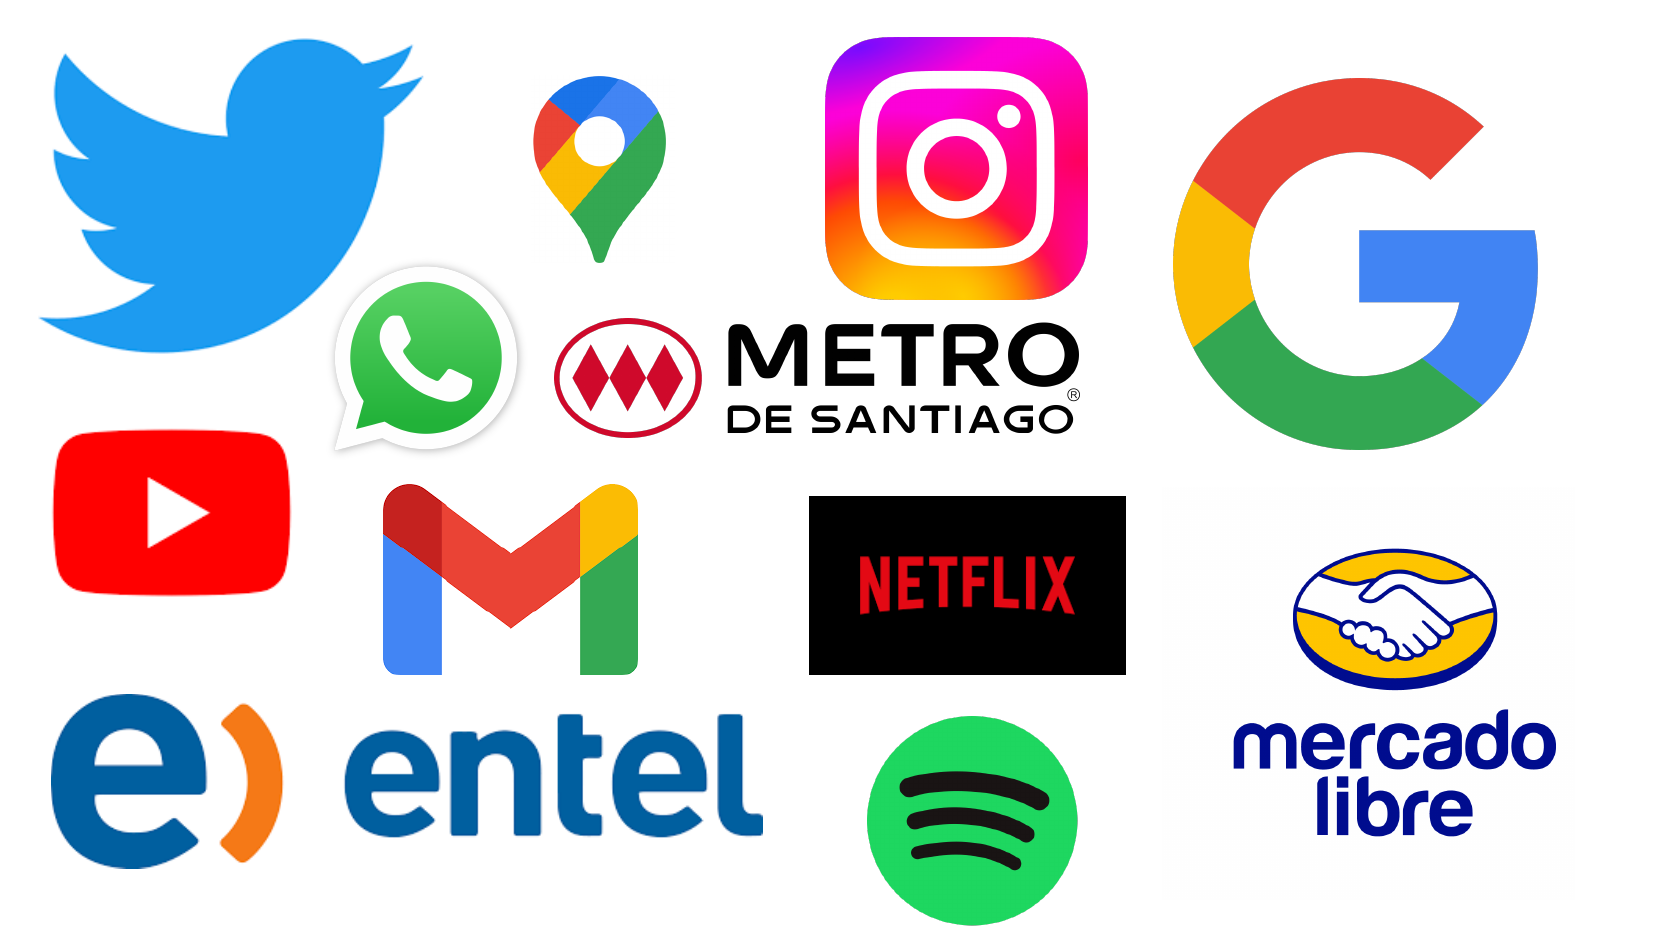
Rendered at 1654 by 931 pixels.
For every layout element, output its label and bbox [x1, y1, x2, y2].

picture [51, 694, 763, 869]
picture [554, 318, 1080, 438]
picture [856, 705, 1088, 931]
picture [809, 496, 1126, 676]
picture [1173, 78, 1538, 451]
picture [37, 412, 300, 600]
picture [825, 37, 1088, 301]
picture [37, 37, 676, 469]
picture [383, 484, 638, 676]
picture [1162, 487, 1575, 901]
